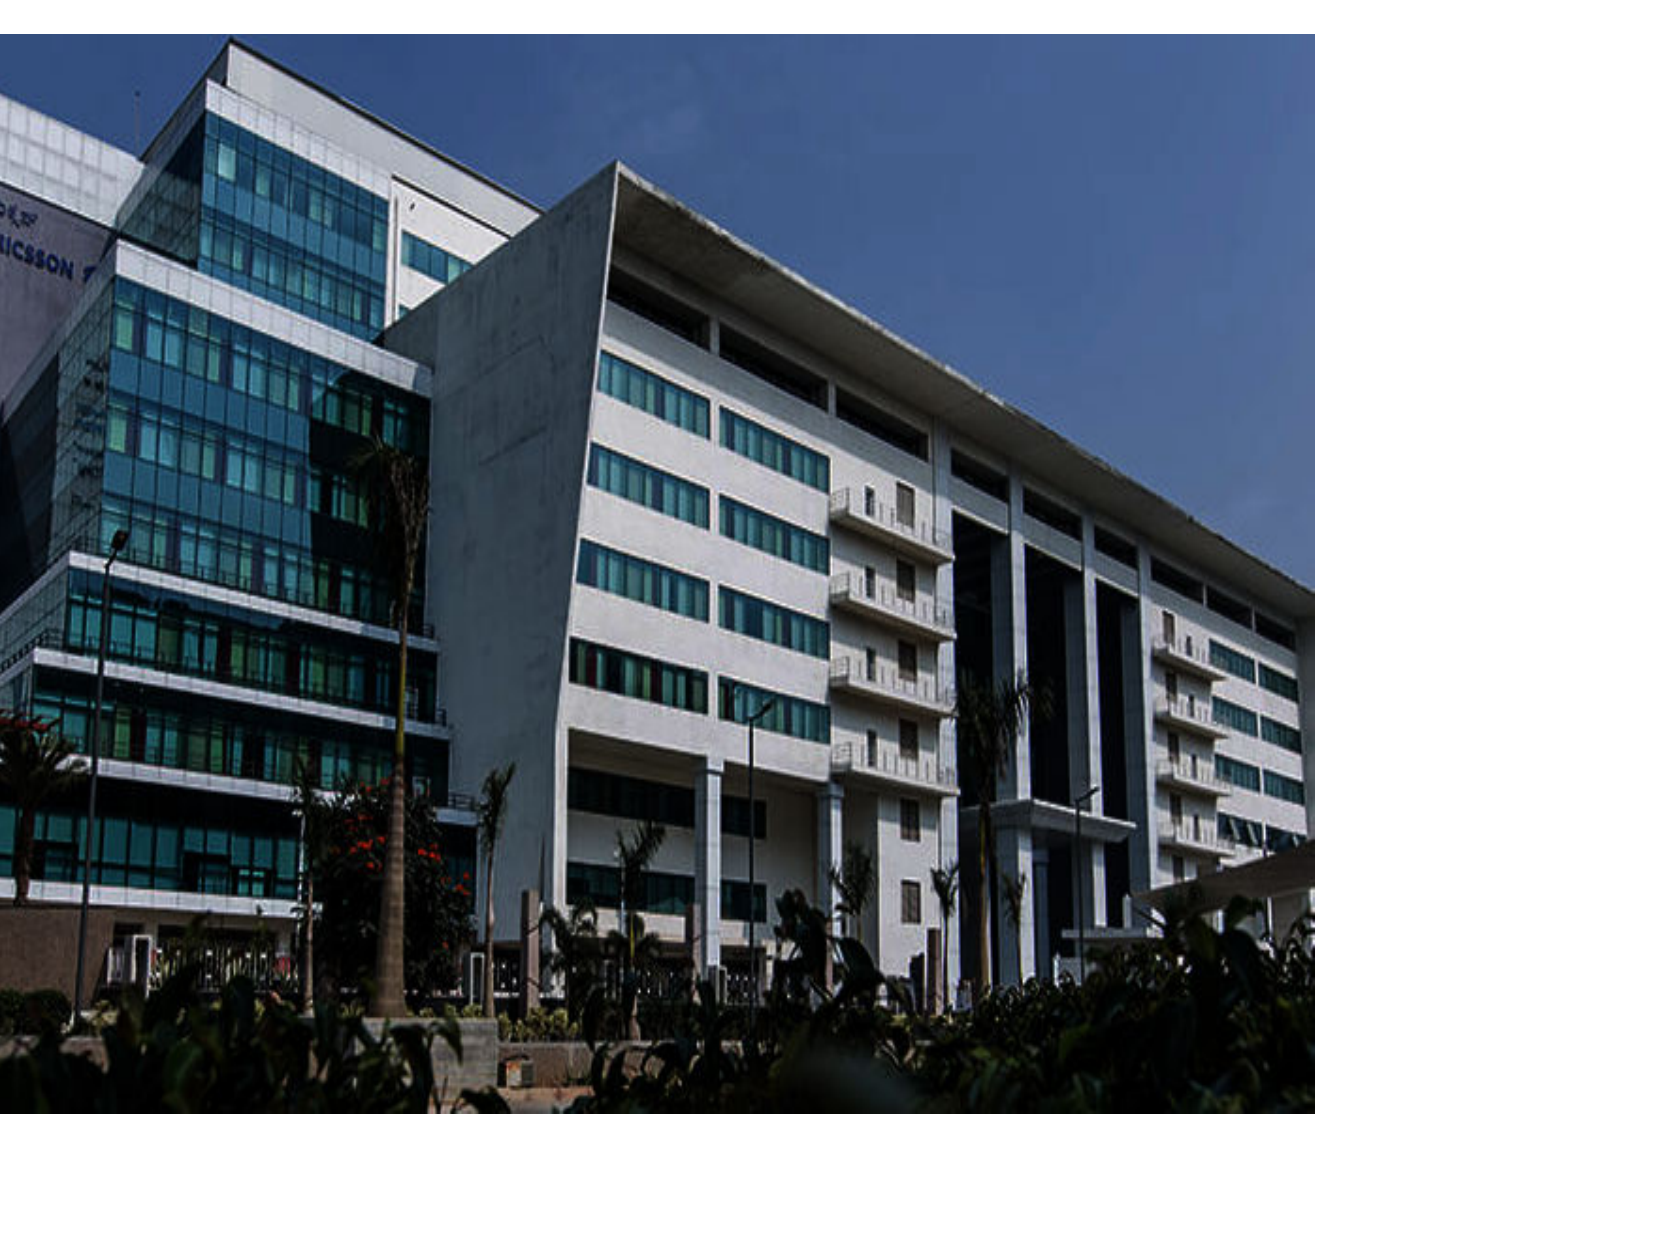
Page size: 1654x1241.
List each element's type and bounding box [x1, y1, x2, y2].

picture [0, 34, 1315, 1114]
